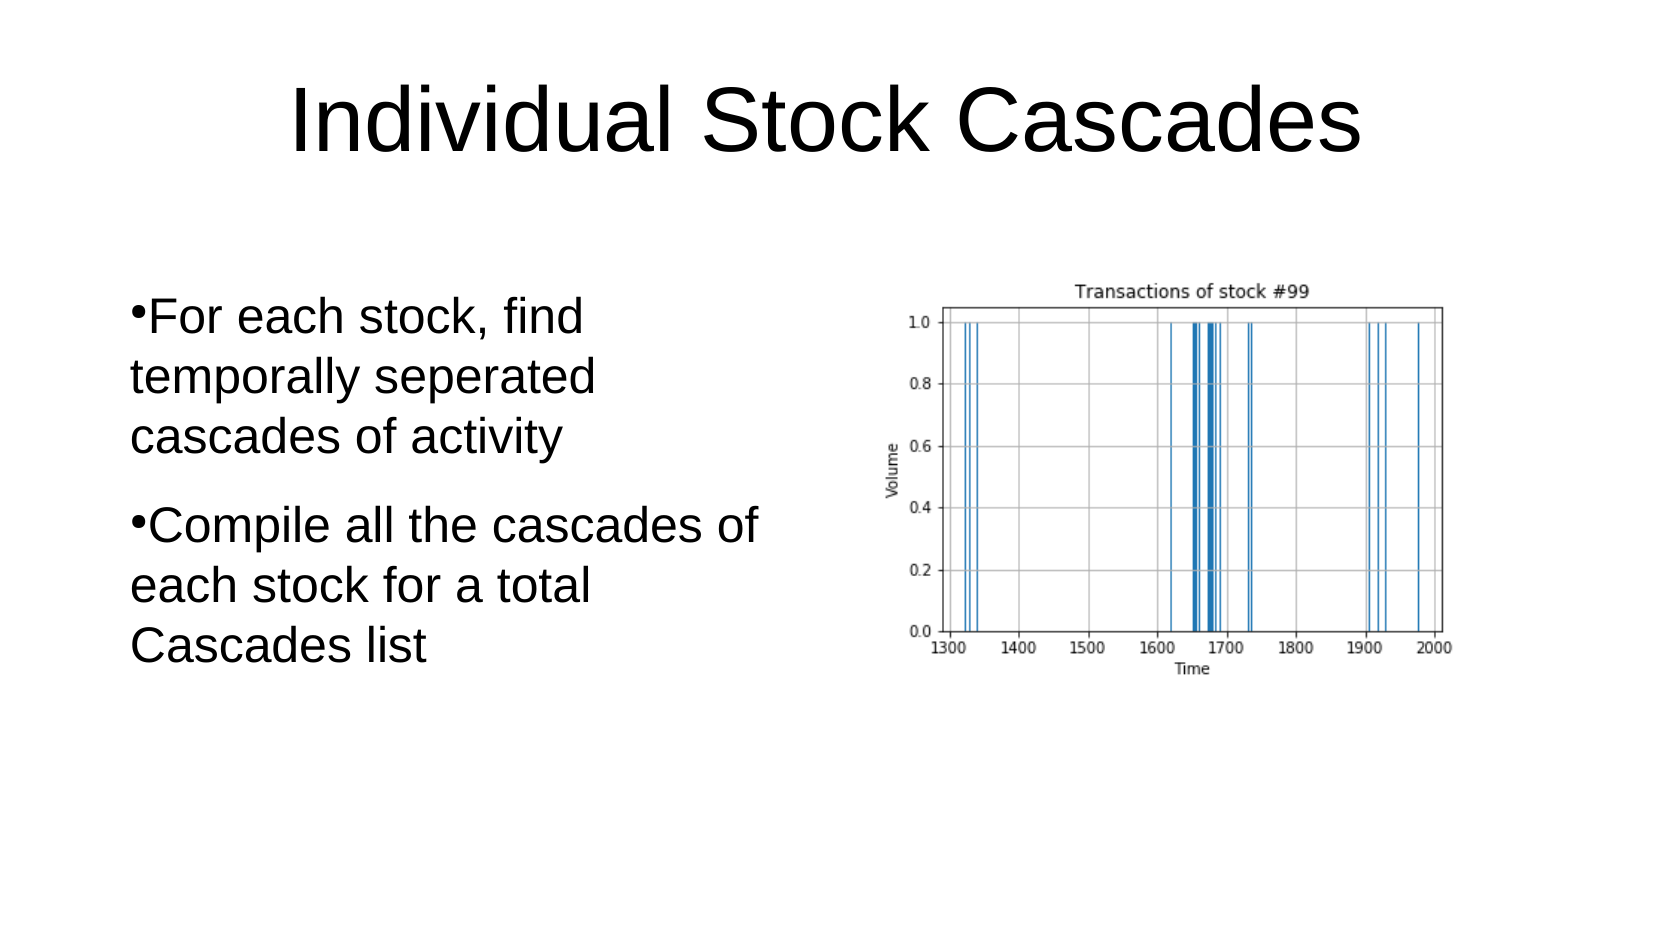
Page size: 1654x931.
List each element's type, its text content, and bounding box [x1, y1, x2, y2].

title Individual Stock Cascades [82, 37, 1571, 193]
picture [862, 255, 1506, 685]
list For each stock, find temporally seperated cascades of activity Compile all the cascades of each stock for a total Cascades list [129, 283, 792, 823]
